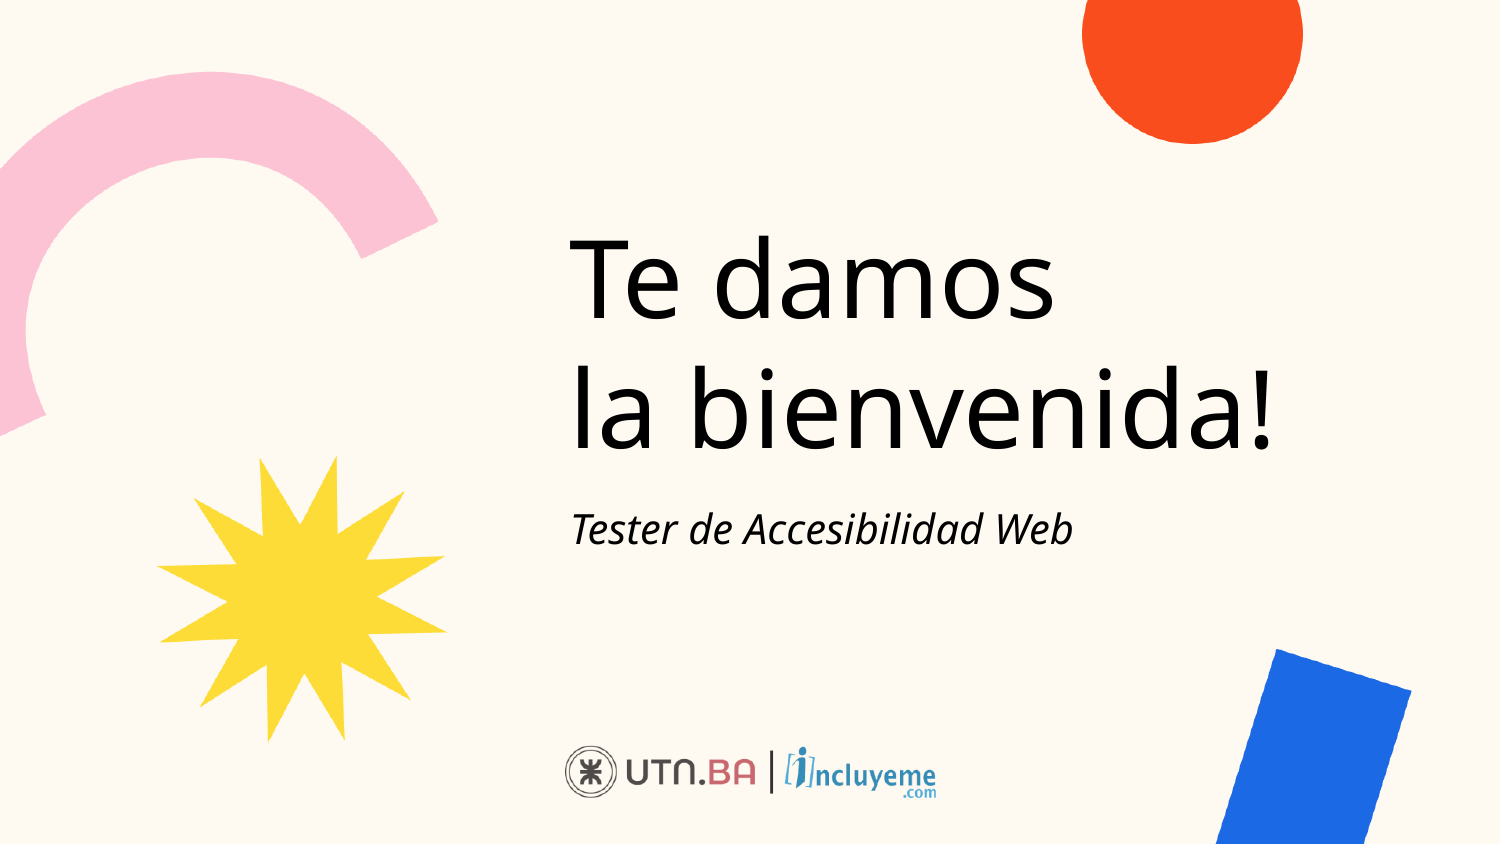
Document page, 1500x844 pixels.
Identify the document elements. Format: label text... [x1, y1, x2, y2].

text_box Tester de Accesibilidad Web [554, 488, 1440, 569]
text_box Te damos la bienvenida! [554, 195, 1500, 486]
picture [0, 0, 1500, 844]
